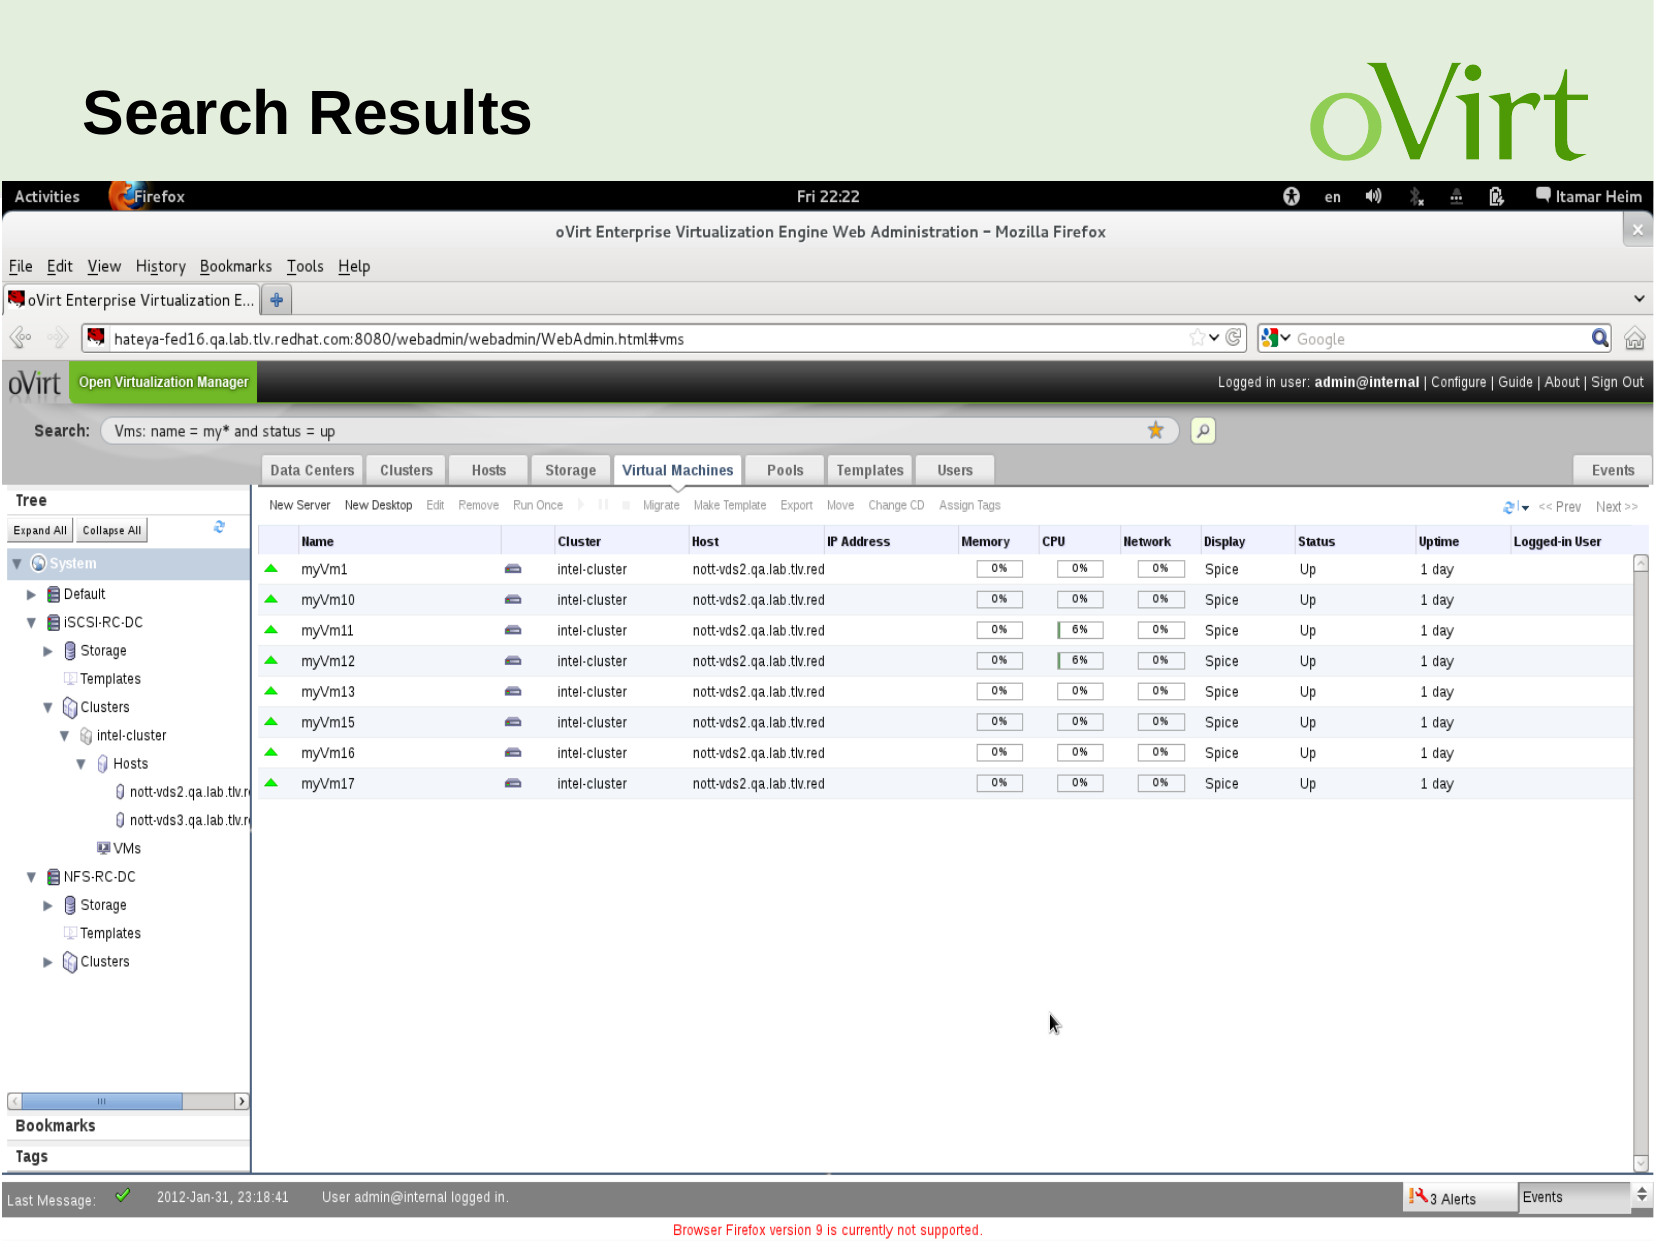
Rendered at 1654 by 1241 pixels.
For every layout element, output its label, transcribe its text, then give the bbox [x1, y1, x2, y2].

title Search Results [82, 37, 1571, 181]
picture [2, 181, 1654, 1241]
